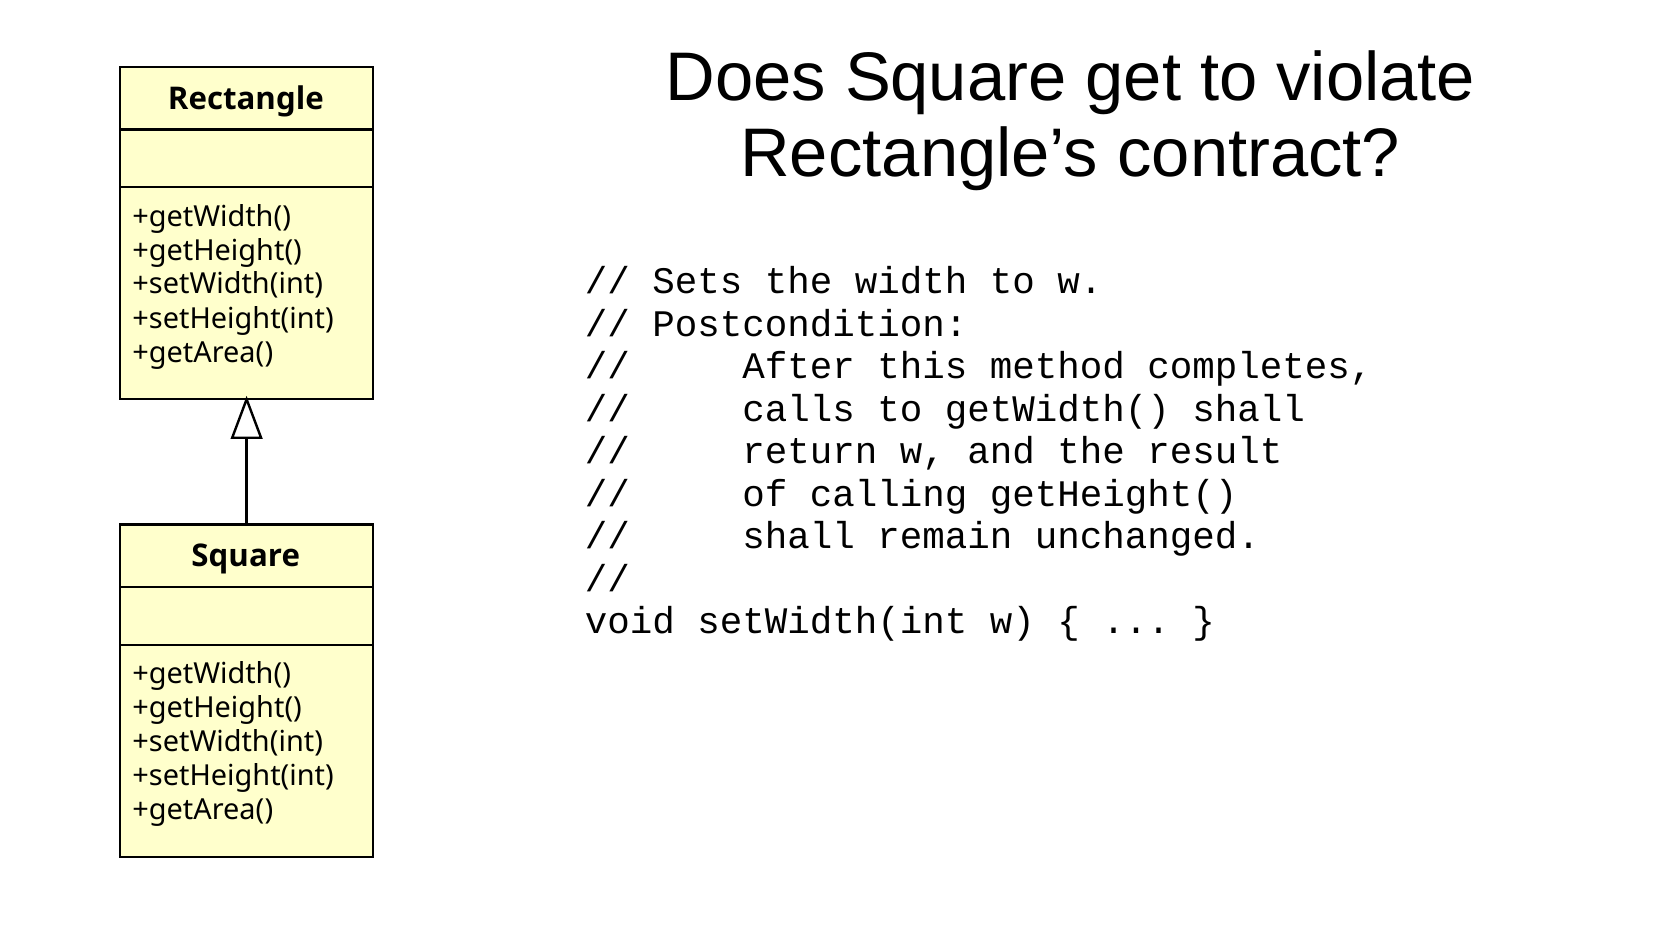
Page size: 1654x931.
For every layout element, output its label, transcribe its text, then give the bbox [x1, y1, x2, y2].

title Does Square get to violate Rectangle’s contract? [570, 37, 1571, 193]
text_box // Sets the width to w. // Postcondition: // After this method completes, // calls to getWidth() shall // return w, and the result // of calling getHeight() // shall remain unchanged. // void setWidth(int w) { ... } [570, 255, 1486, 678]
picture [80, 29, 411, 895]
